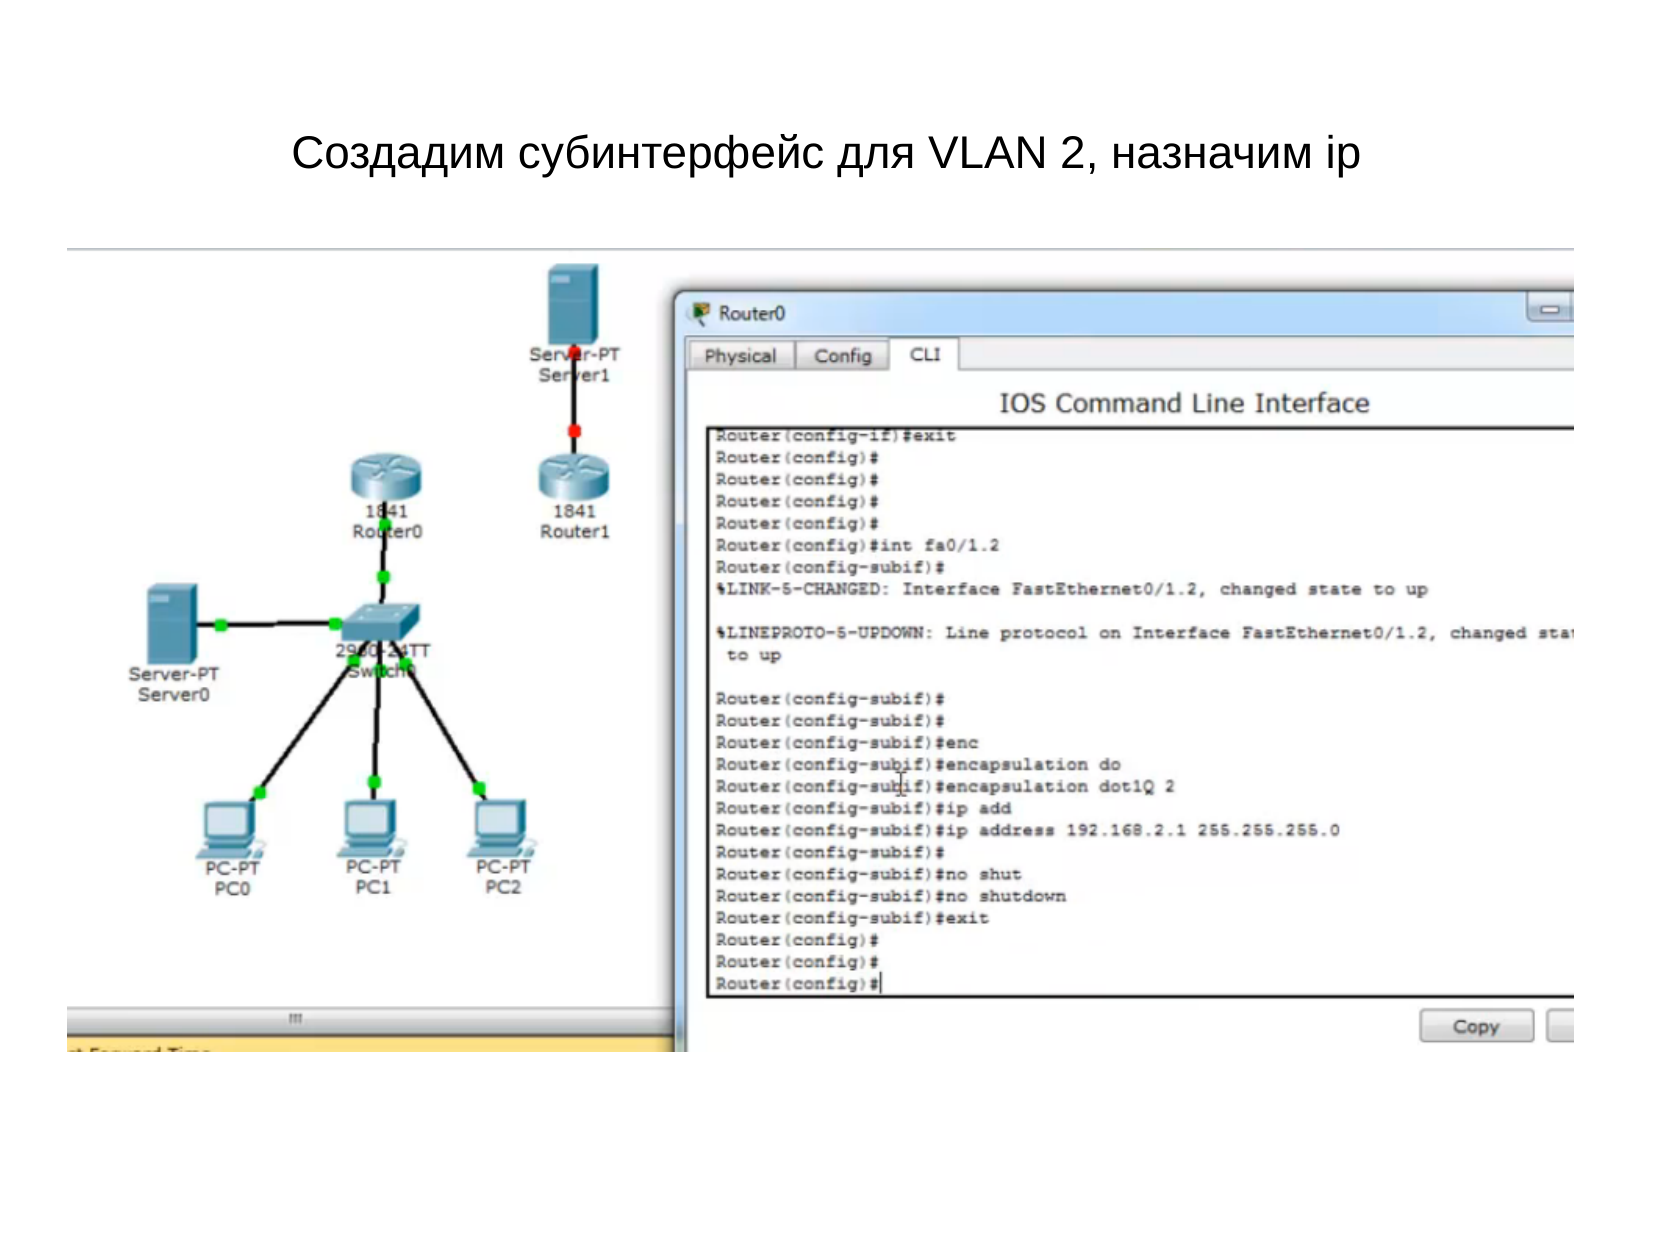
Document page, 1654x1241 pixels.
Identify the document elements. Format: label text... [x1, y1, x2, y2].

title Создадим субинтерфейс для VLAN 2, назначим ip [82, 49, 1571, 248]
picture [67, 248, 1574, 1052]
